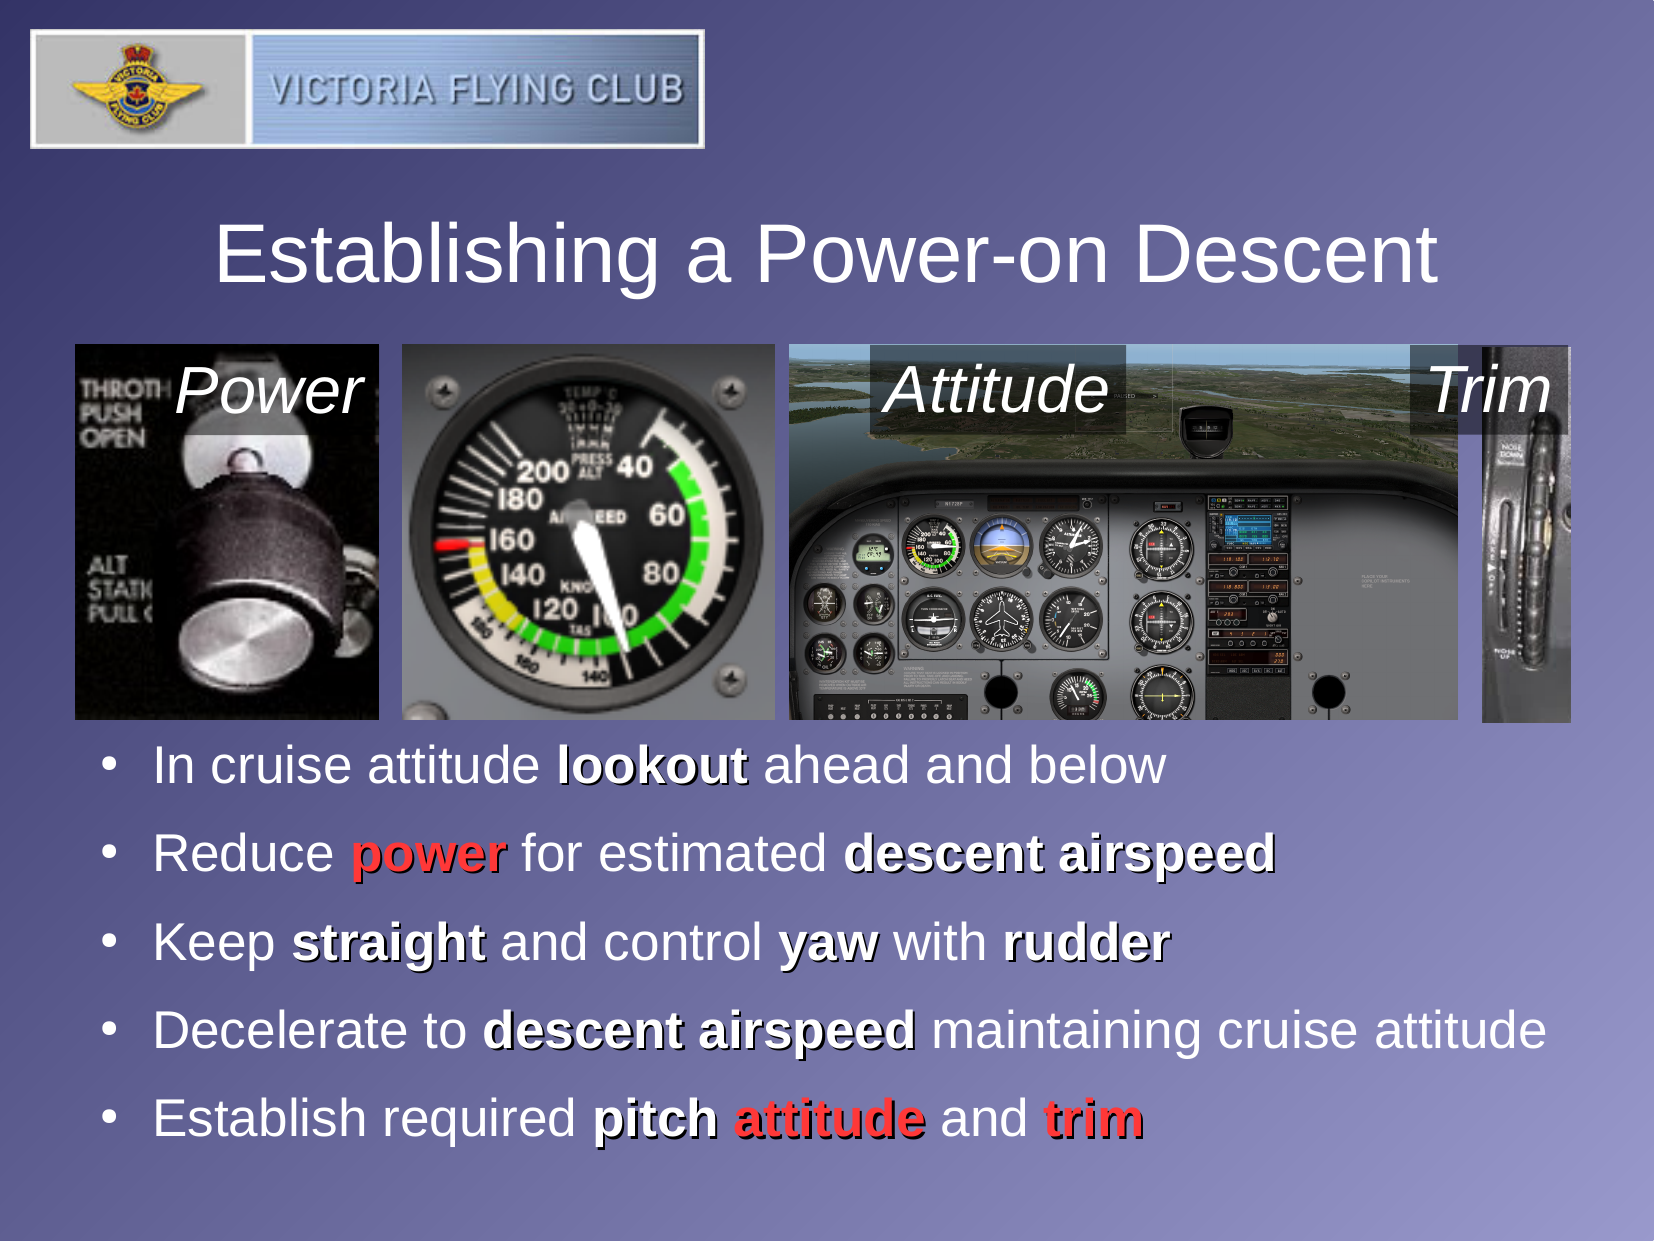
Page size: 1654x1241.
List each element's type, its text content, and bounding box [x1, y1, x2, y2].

list In cruise attitude lookout ahead and below Reduce power for estimated descent airspeed Keep straight and control yaw with rudder Decelerate to descent airspeed maintaining cruise attitude Establish required pitch attitude and trim [82, 734, 1571, 1200]
title Establishing a Power-on Descent [82, 149, 1571, 357]
text_box Attitude [870, 344, 1127, 435]
picture [75, 344, 379, 720]
picture [30, 29, 705, 149]
picture [789, 344, 1458, 720]
text_box Trim [1410, 345, 1569, 435]
picture [402, 344, 775, 720]
picture [1482, 347, 1571, 723]
text_box Power [159, 345, 380, 436]
